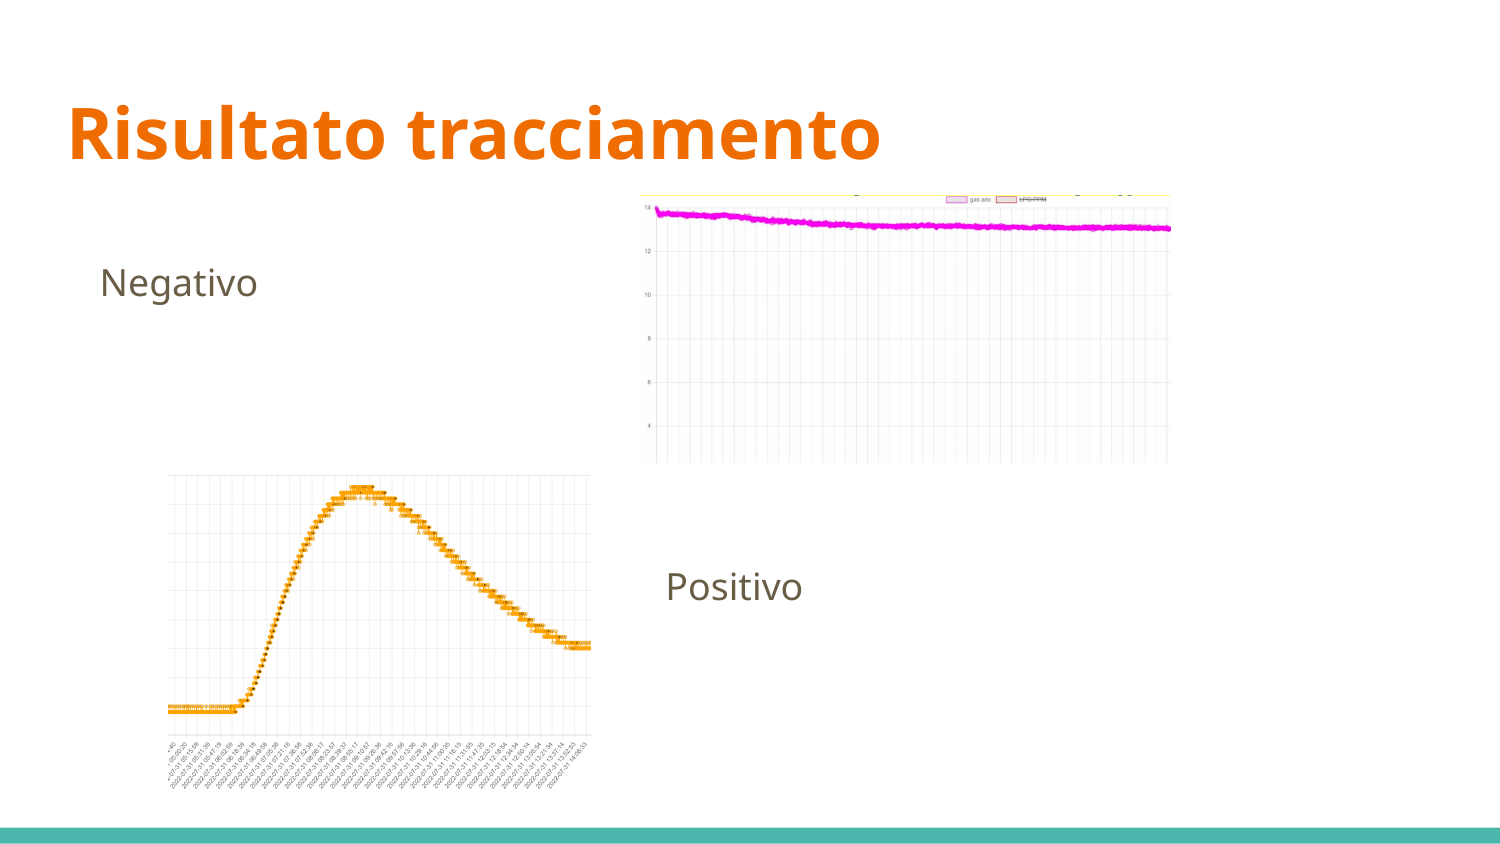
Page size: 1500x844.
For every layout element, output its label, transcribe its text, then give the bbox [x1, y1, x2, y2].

picture [168, 475, 591, 797]
picture [640, 195, 1171, 463]
text_box Negativo [84, 243, 340, 337]
title Risultato tracciamento [51, 72, 1449, 189]
text_box Positivo [650, 548, 905, 642]
